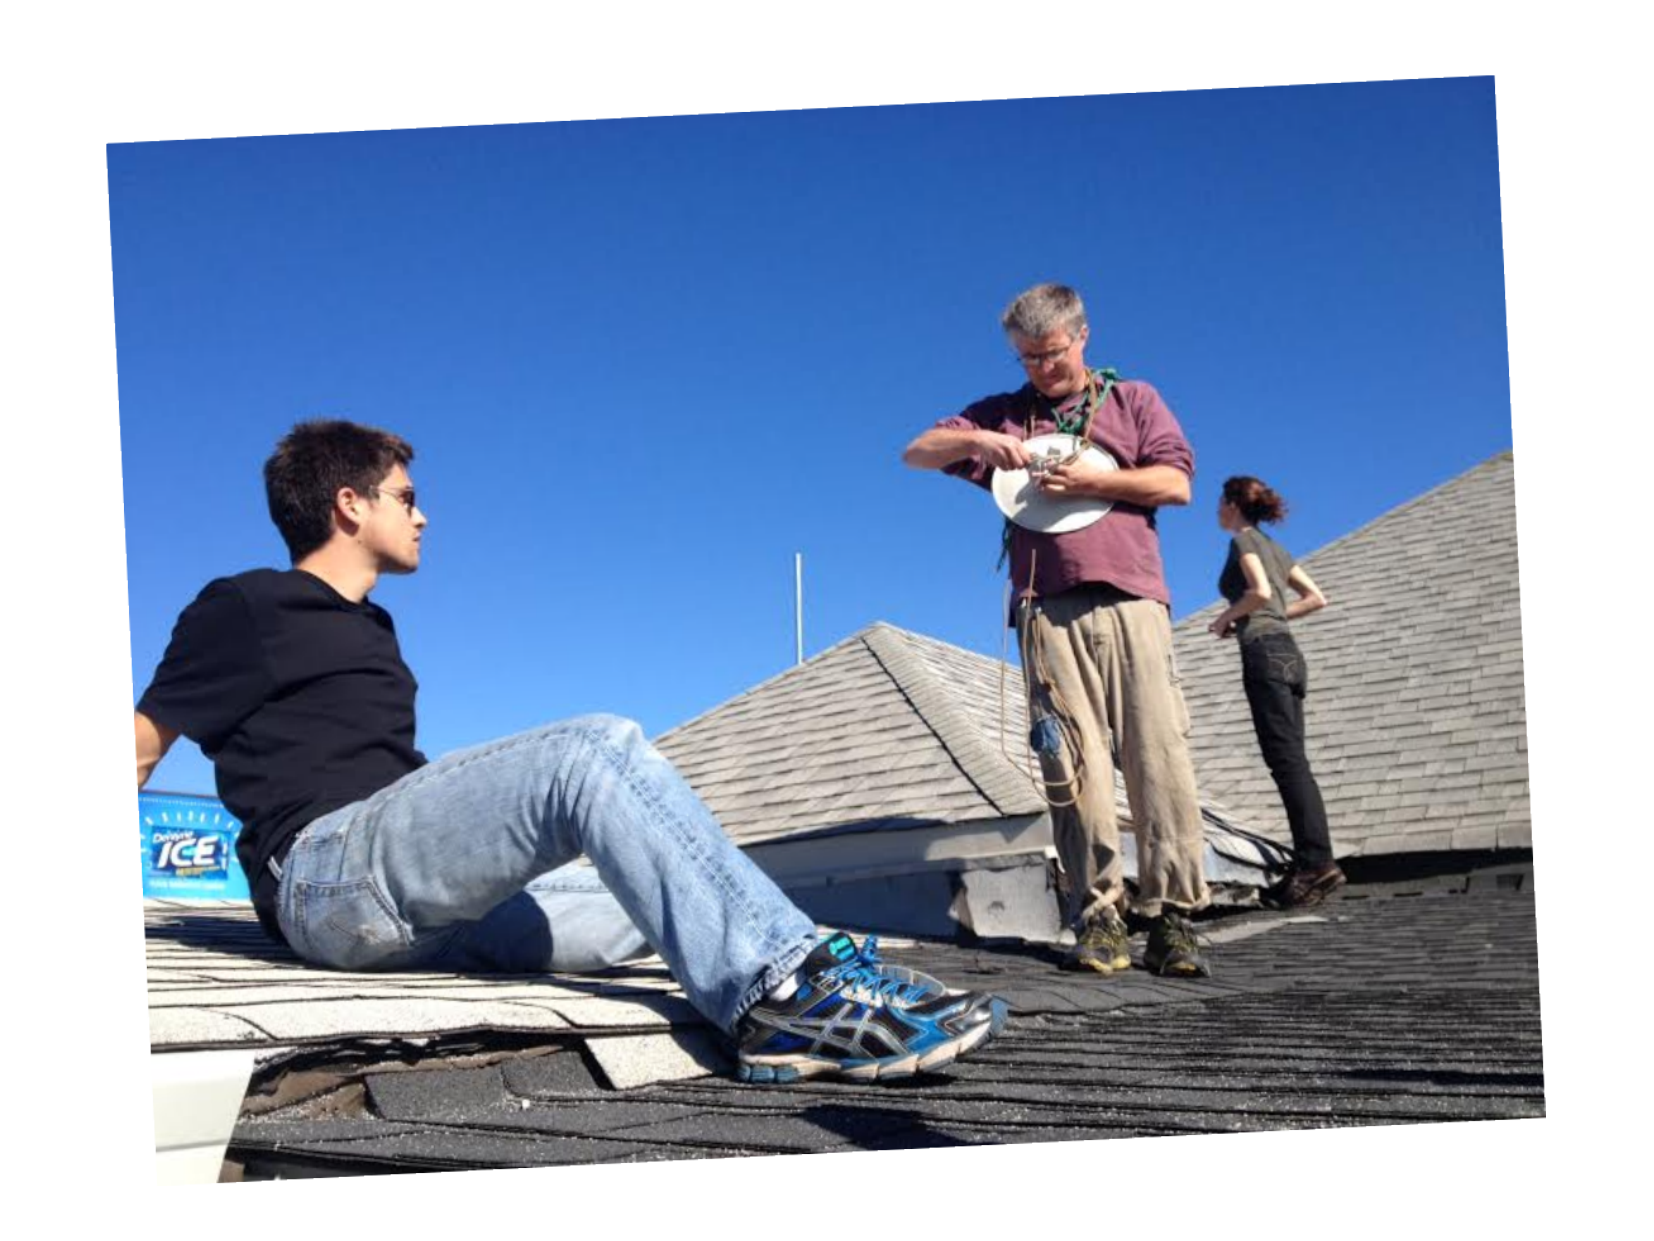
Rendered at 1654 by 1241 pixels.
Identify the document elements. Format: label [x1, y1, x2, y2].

picture [105, 75, 1546, 1186]
